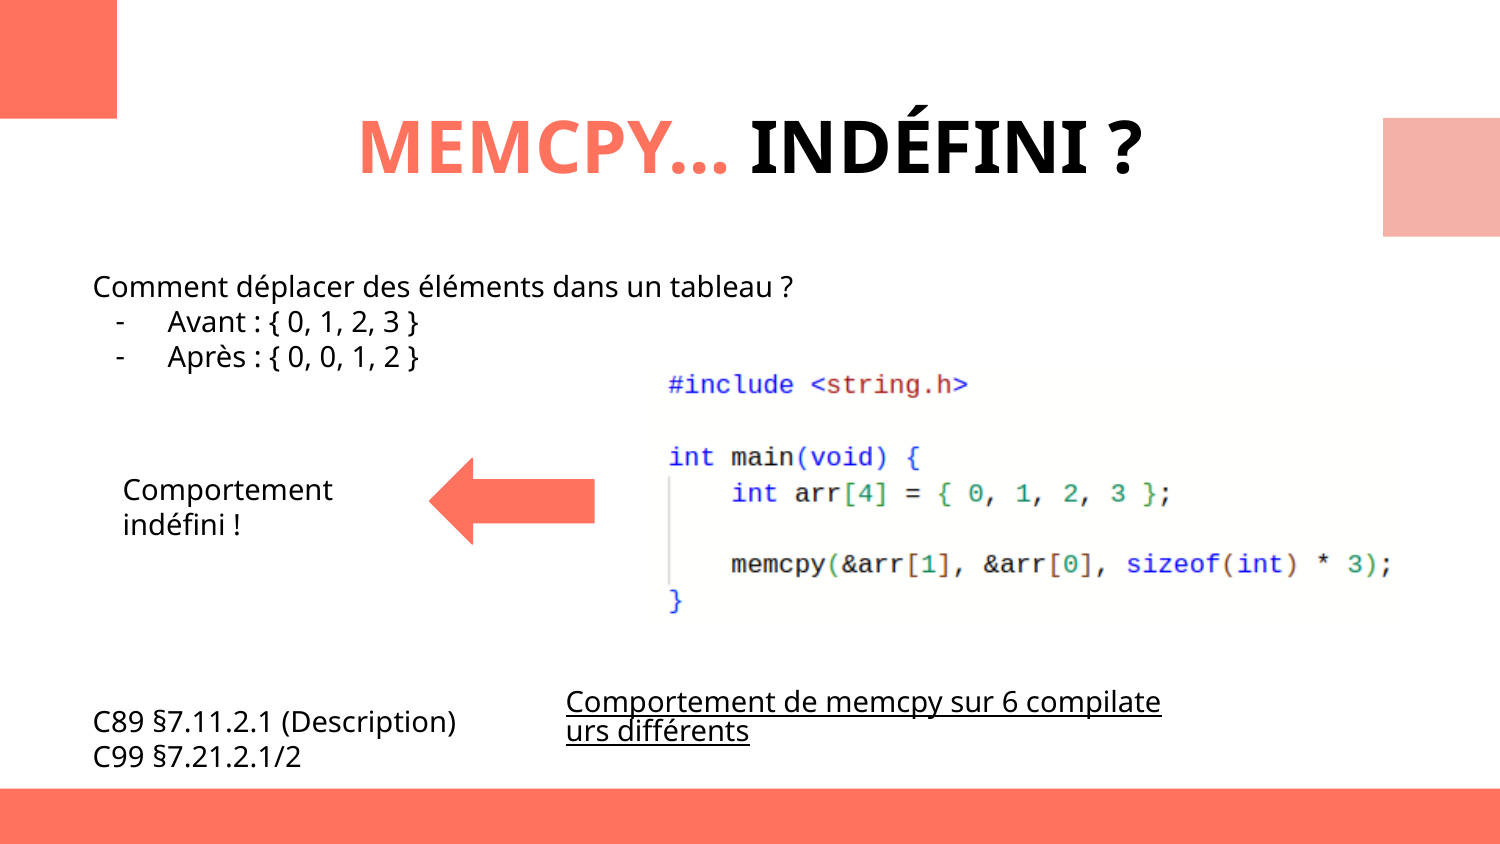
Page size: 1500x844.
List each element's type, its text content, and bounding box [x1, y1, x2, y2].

title MEMCPY… INDÉFINI ? [0, 107, 1500, 181]
text_box Comportement indéfini ! [107, 456, 399, 547]
picture [648, 365, 1403, 623]
text_box Comment déplacer des éléments dans un tableau ? Avant : { 0, 1, 2, 3 } Après : { 0, 0, 1, 2 } [77, 253, 880, 443]
text_box Comportement de memcpy sur 6 compilateurs différents [550, 668, 1183, 754]
text_box [429, 458, 594, 544]
text_box C89 §7.11.2.1 (Description) C99 §7.21.2.1/2 [77, 688, 493, 779]
